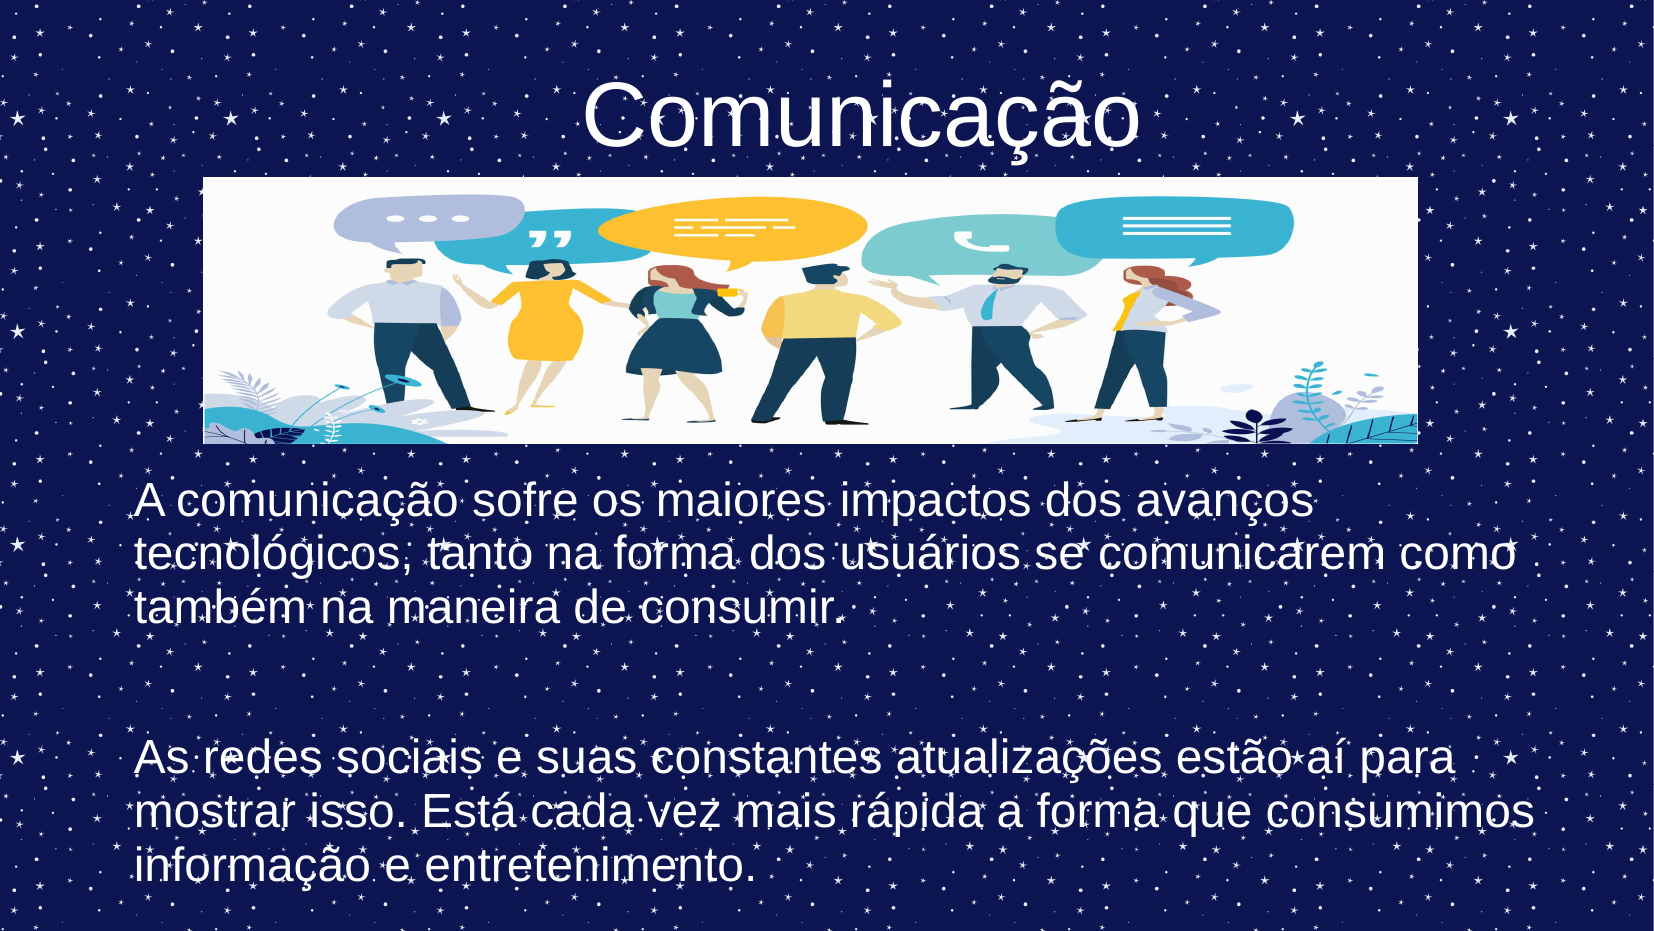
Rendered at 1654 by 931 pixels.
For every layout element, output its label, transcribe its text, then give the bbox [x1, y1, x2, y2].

list A comunicação sofre os maiores impactos dos avanços tecnológicos, tanto na forma dos usuários se comunicarem como também na maneira de consumir. As redes sociais e suas constantes atualizações estão aí para mostrar isso. Está cada vez mais rápida a forma que consumimos informação e entretenimento. [82, 472, 1571, 894]
picture [0, 0, 1654, 931]
title Comunicação [82, 37, 1571, 193]
